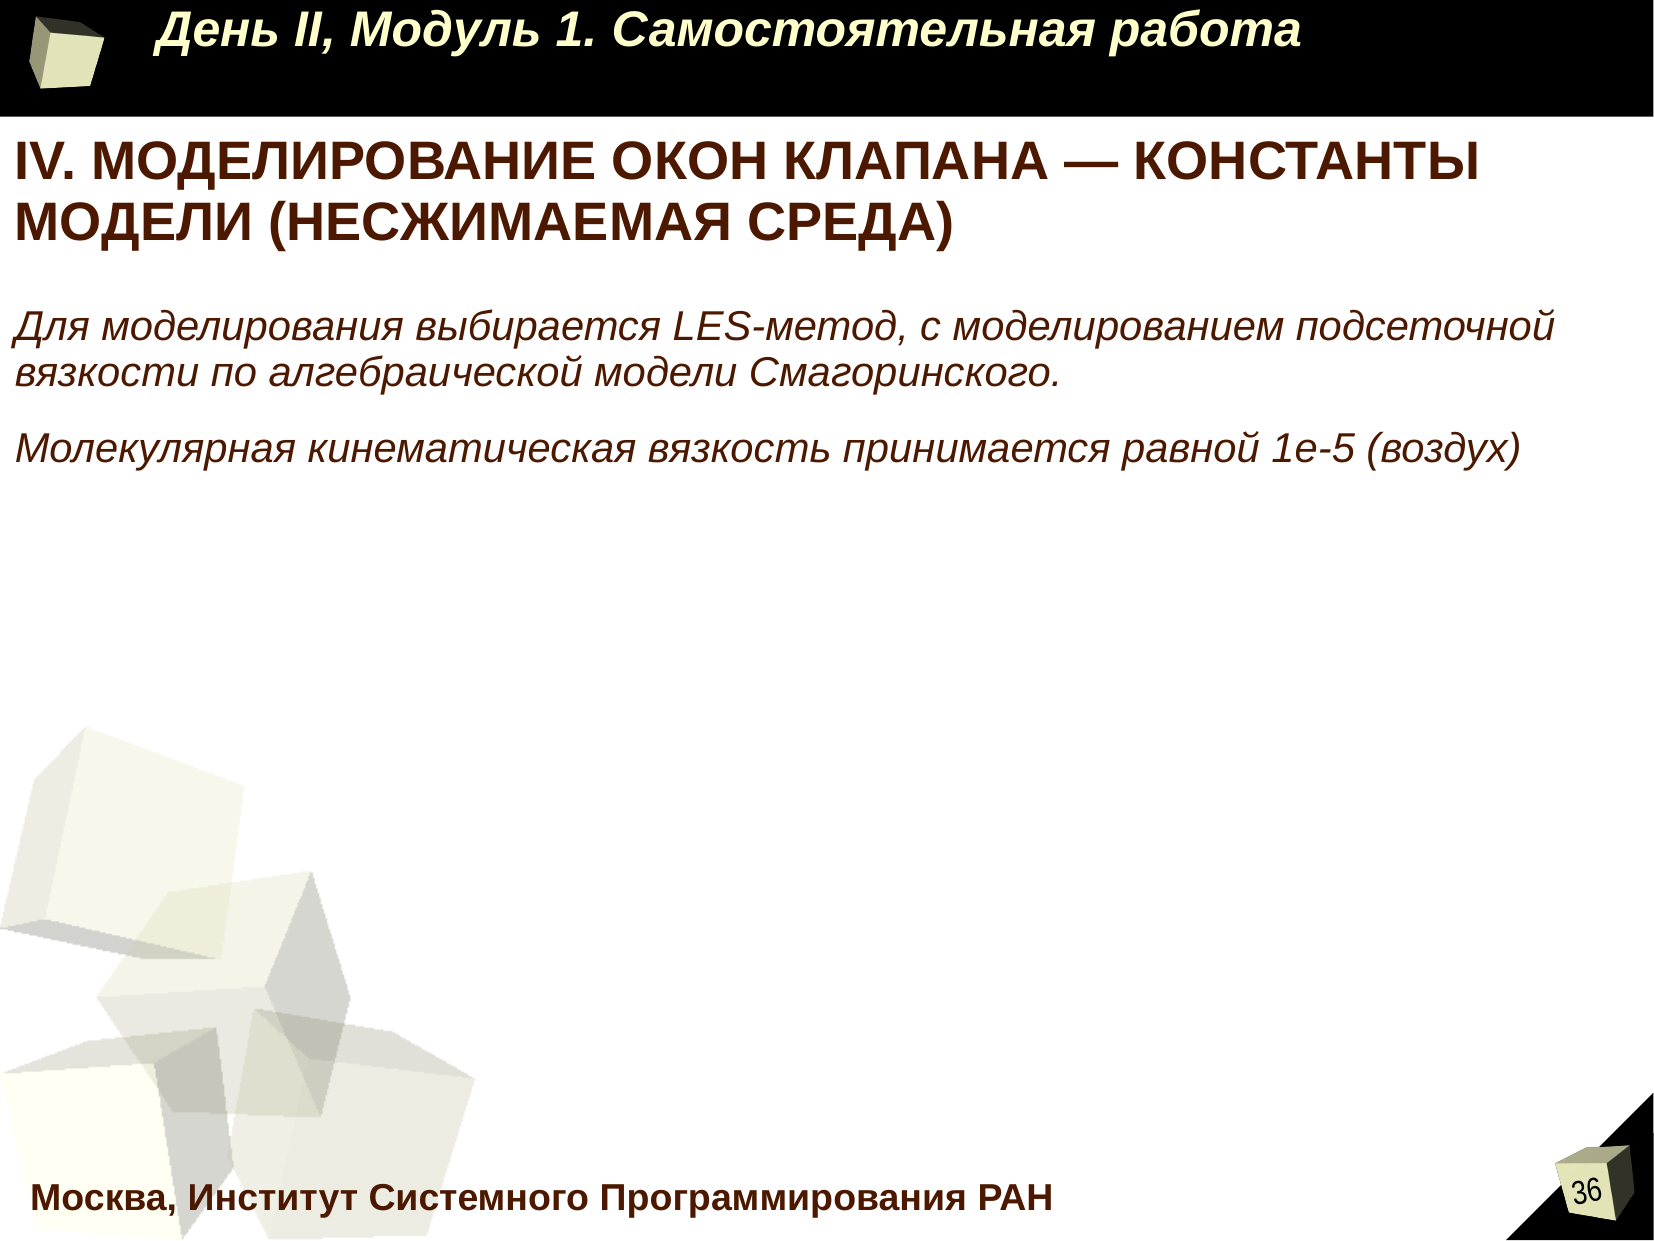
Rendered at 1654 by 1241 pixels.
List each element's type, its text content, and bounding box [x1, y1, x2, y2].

text_box Для моделирования выбирается LES-метод, с моделированием подсеточной вязкости по алгебраической модели Смагоринского. Молекулярная кинематическая вязкость принимается равной 1e-5 (воздух) [0, 295, 1654, 532]
picture [0, 726, 477, 1241]
picture [464, 1193, 472, 1198]
text_box IV. МОДЕЛИРОВАНИЕ ОКОН КЛАПАНА — КОНСТАНТЫ МОДЕЛИ (НЕСЖИМАЕМАЯ СРЕДА) [0, 123, 1654, 260]
